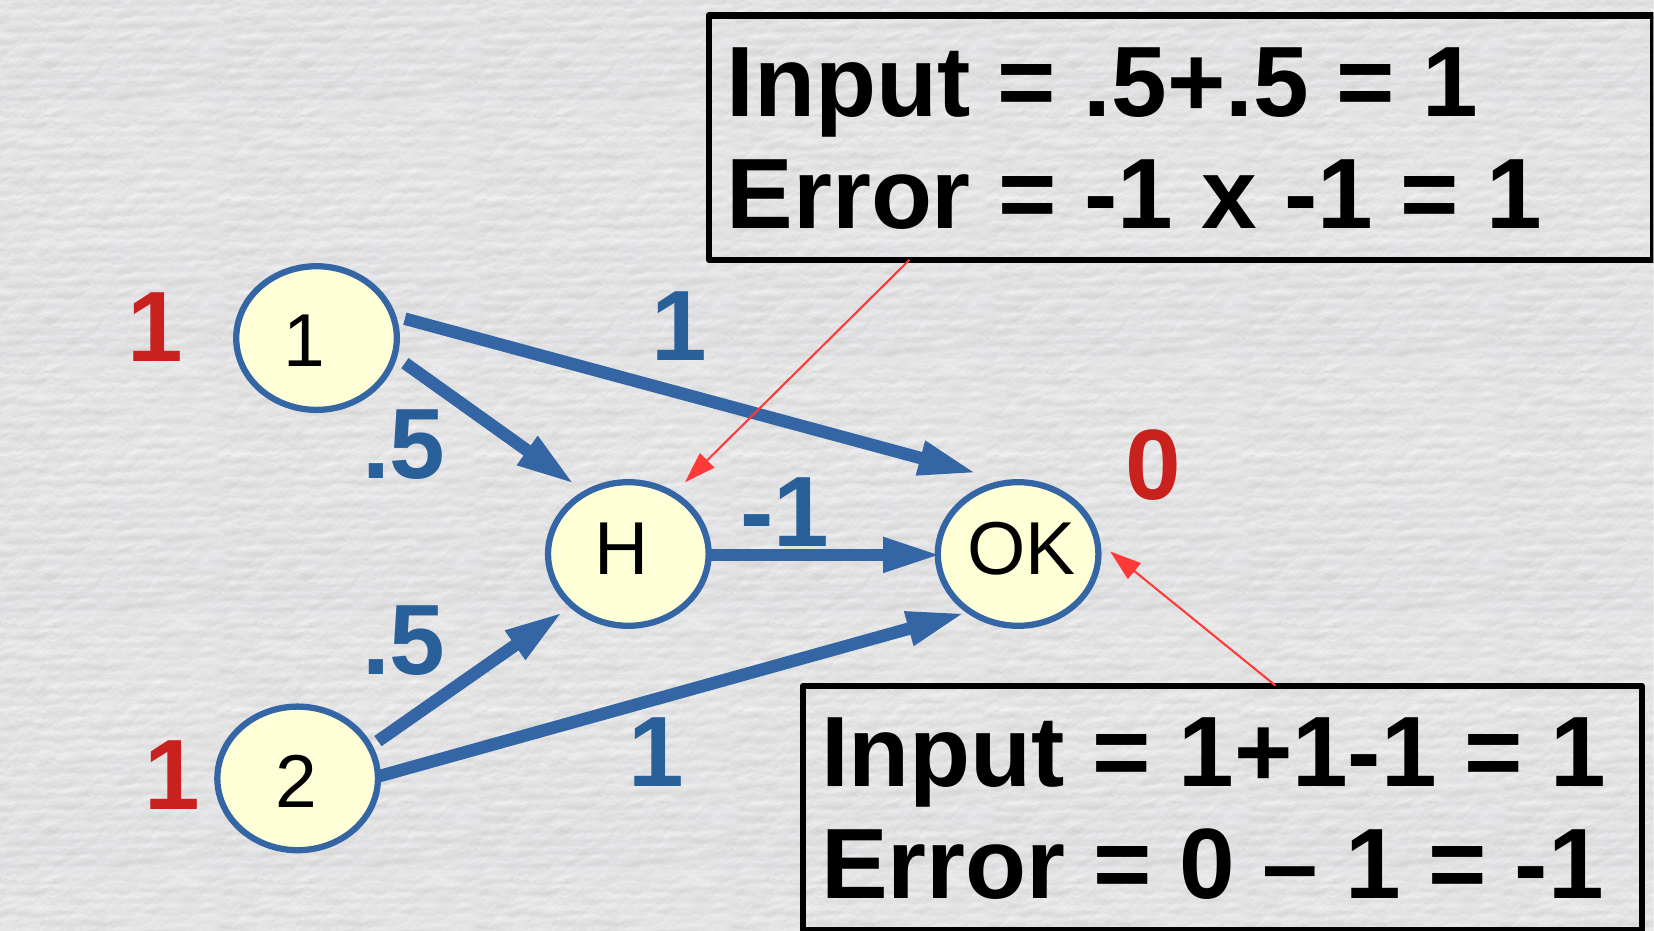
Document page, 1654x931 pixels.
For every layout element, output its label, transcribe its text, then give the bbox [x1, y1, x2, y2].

text_box .5 [347, 381, 490, 512]
text_box 1 [268, 290, 348, 390]
text_box 1 [613, 688, 714, 815]
text_box [937, 513, 952, 595]
text_box [966, 482, 1070, 499]
text_box Input = 1+1-1 = 1 Error = 0 – 1 = -1 [803, 685, 1642, 931]
text_box 1 [637, 263, 738, 390]
text_box H [579, 499, 679, 603]
text_box [548, 482, 709, 626]
text_box OK [952, 499, 1099, 632]
text_box -1 [725, 448, 879, 591]
text_box Input = .5+.5 = 1 Error = -1 x -1 = 1 [708, 15, 1654, 260]
picture [697, 263, 903, 407]
text_box 1 [112, 263, 213, 390]
text_box [236, 266, 397, 410]
text_box 2 [260, 732, 348, 831]
text_box 0 [1110, 401, 1211, 529]
text_box 1 [129, 712, 230, 839]
picture [0, 0, 1654, 931]
text_box .5 [347, 576, 490, 707]
text_box [230, 706, 378, 851]
